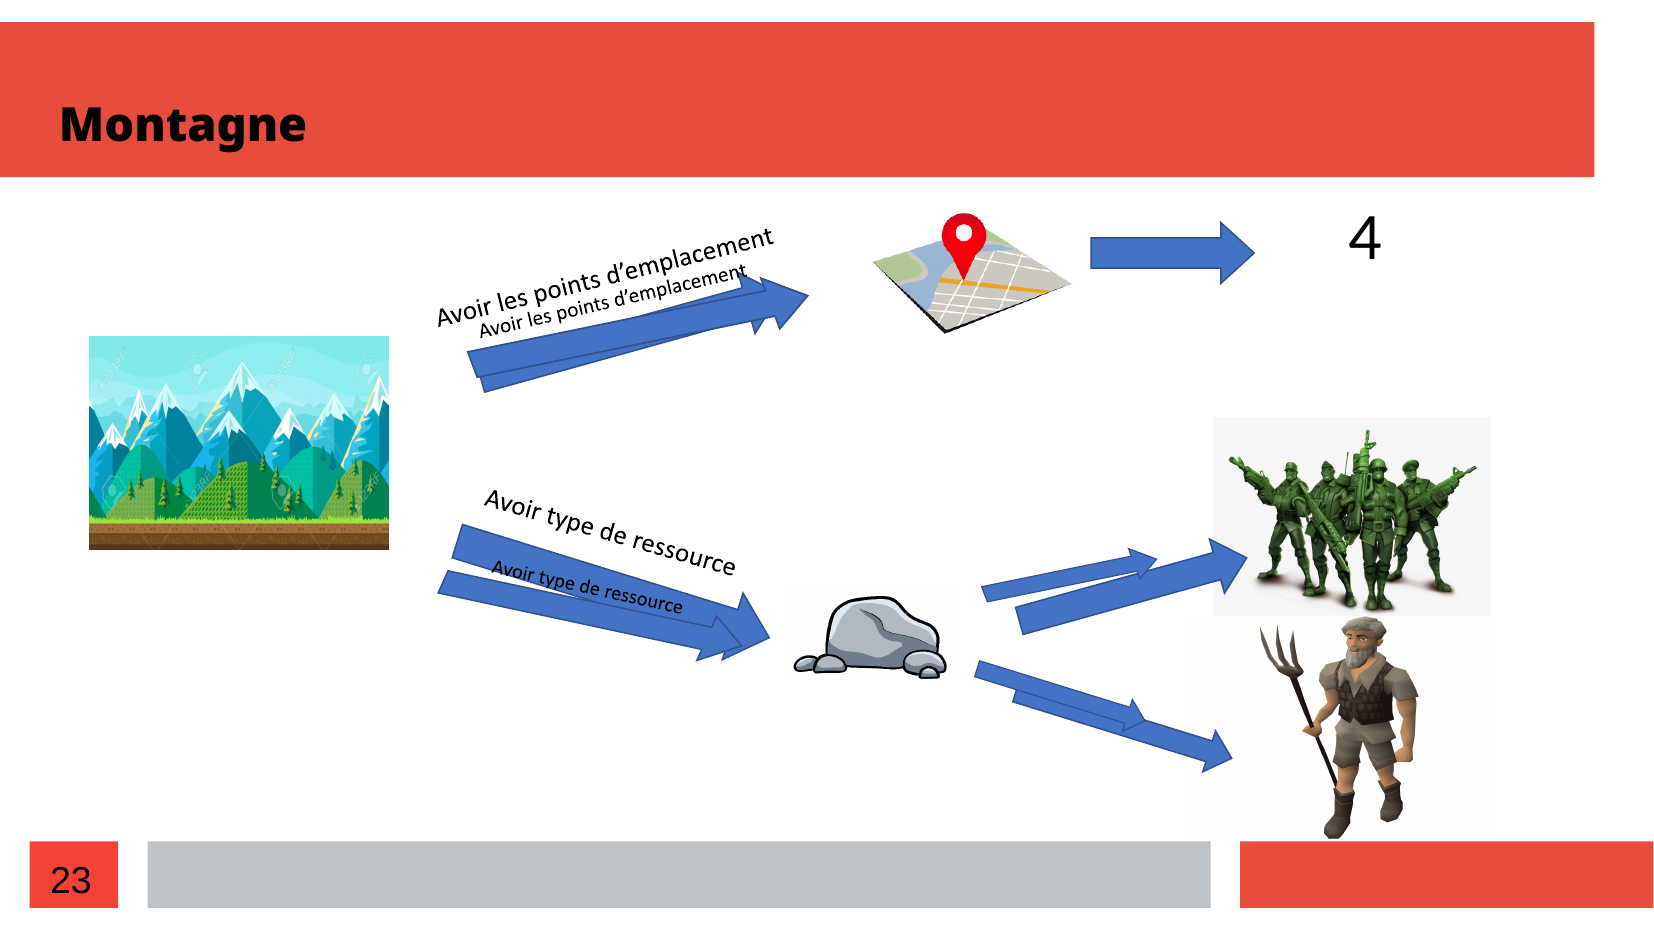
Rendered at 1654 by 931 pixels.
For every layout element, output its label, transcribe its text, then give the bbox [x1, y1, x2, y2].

picture [88, 177, 1492, 839]
text_box 23 [35, 852, 130, 910]
title Montagne [59, 44, 1595, 156]
